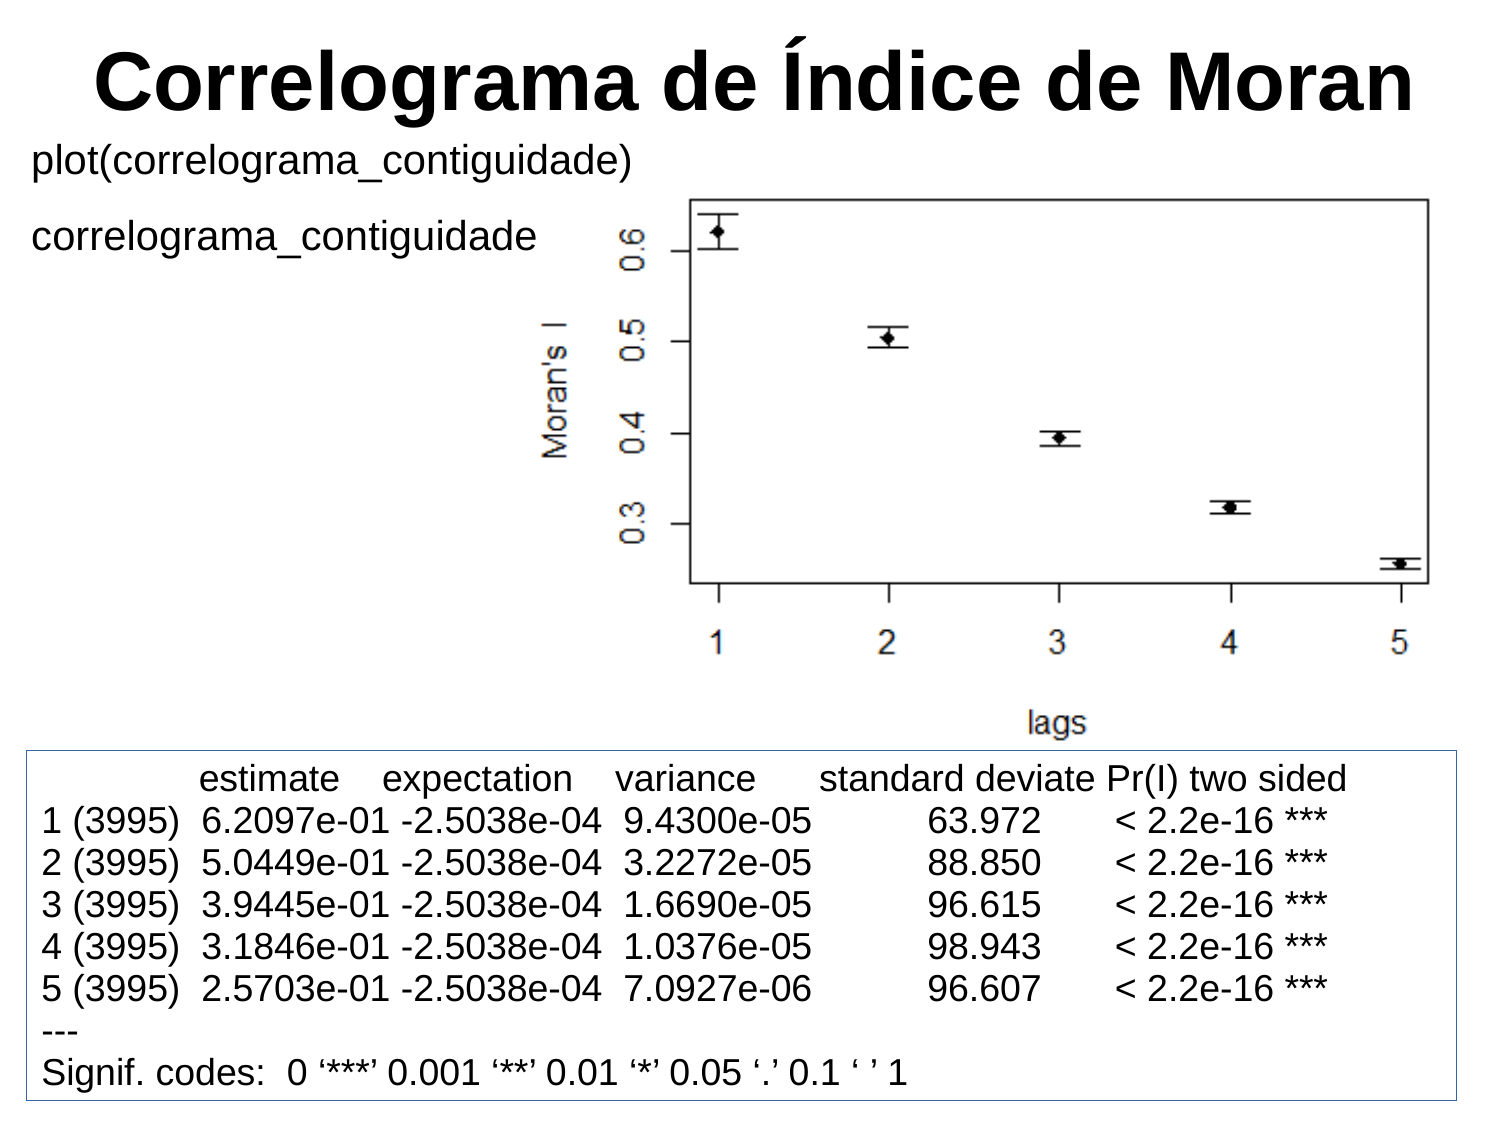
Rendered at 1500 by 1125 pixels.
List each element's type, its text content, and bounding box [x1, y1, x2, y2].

list plot(correlograma_contiguidade) correlograma_contiguidade [31, 137, 1450, 750]
title Correlograma de Índice de Moran [31, 26, 1479, 138]
text_box estimate expectation variance standard deviate Pr(I) two sided 1 (3995) 6.2097e-01 -2.5038e-04 9.4300e-05 63.972 < 2.2e-16 *** 2 (3995) 5.0449e-01 -2.5038e-04 3.2272e-05 88.850 < 2.2e-16 *** 3 (3995) 3.9445e-01 -2.5038e-04 1.6690e-05 96.615 < 2.2e-16 *** 4 (3995) 3.1846e-01 -2.5038e-04 1.0376e-05 98.943 < 2.2e-16 *** 5 (3995) 2.5703e-01 -2.5038e-04 7.0927e-06 96.607 < 2.2e-16 *** --- Signif. codes: 0 ‘***’ 0.001 ‘**’ 0.01 ‘*’ 0.05 ‘.’ 0.1 ‘ ’ 1 [26, 750, 1457, 1101]
picture [536, 185, 1444, 750]
